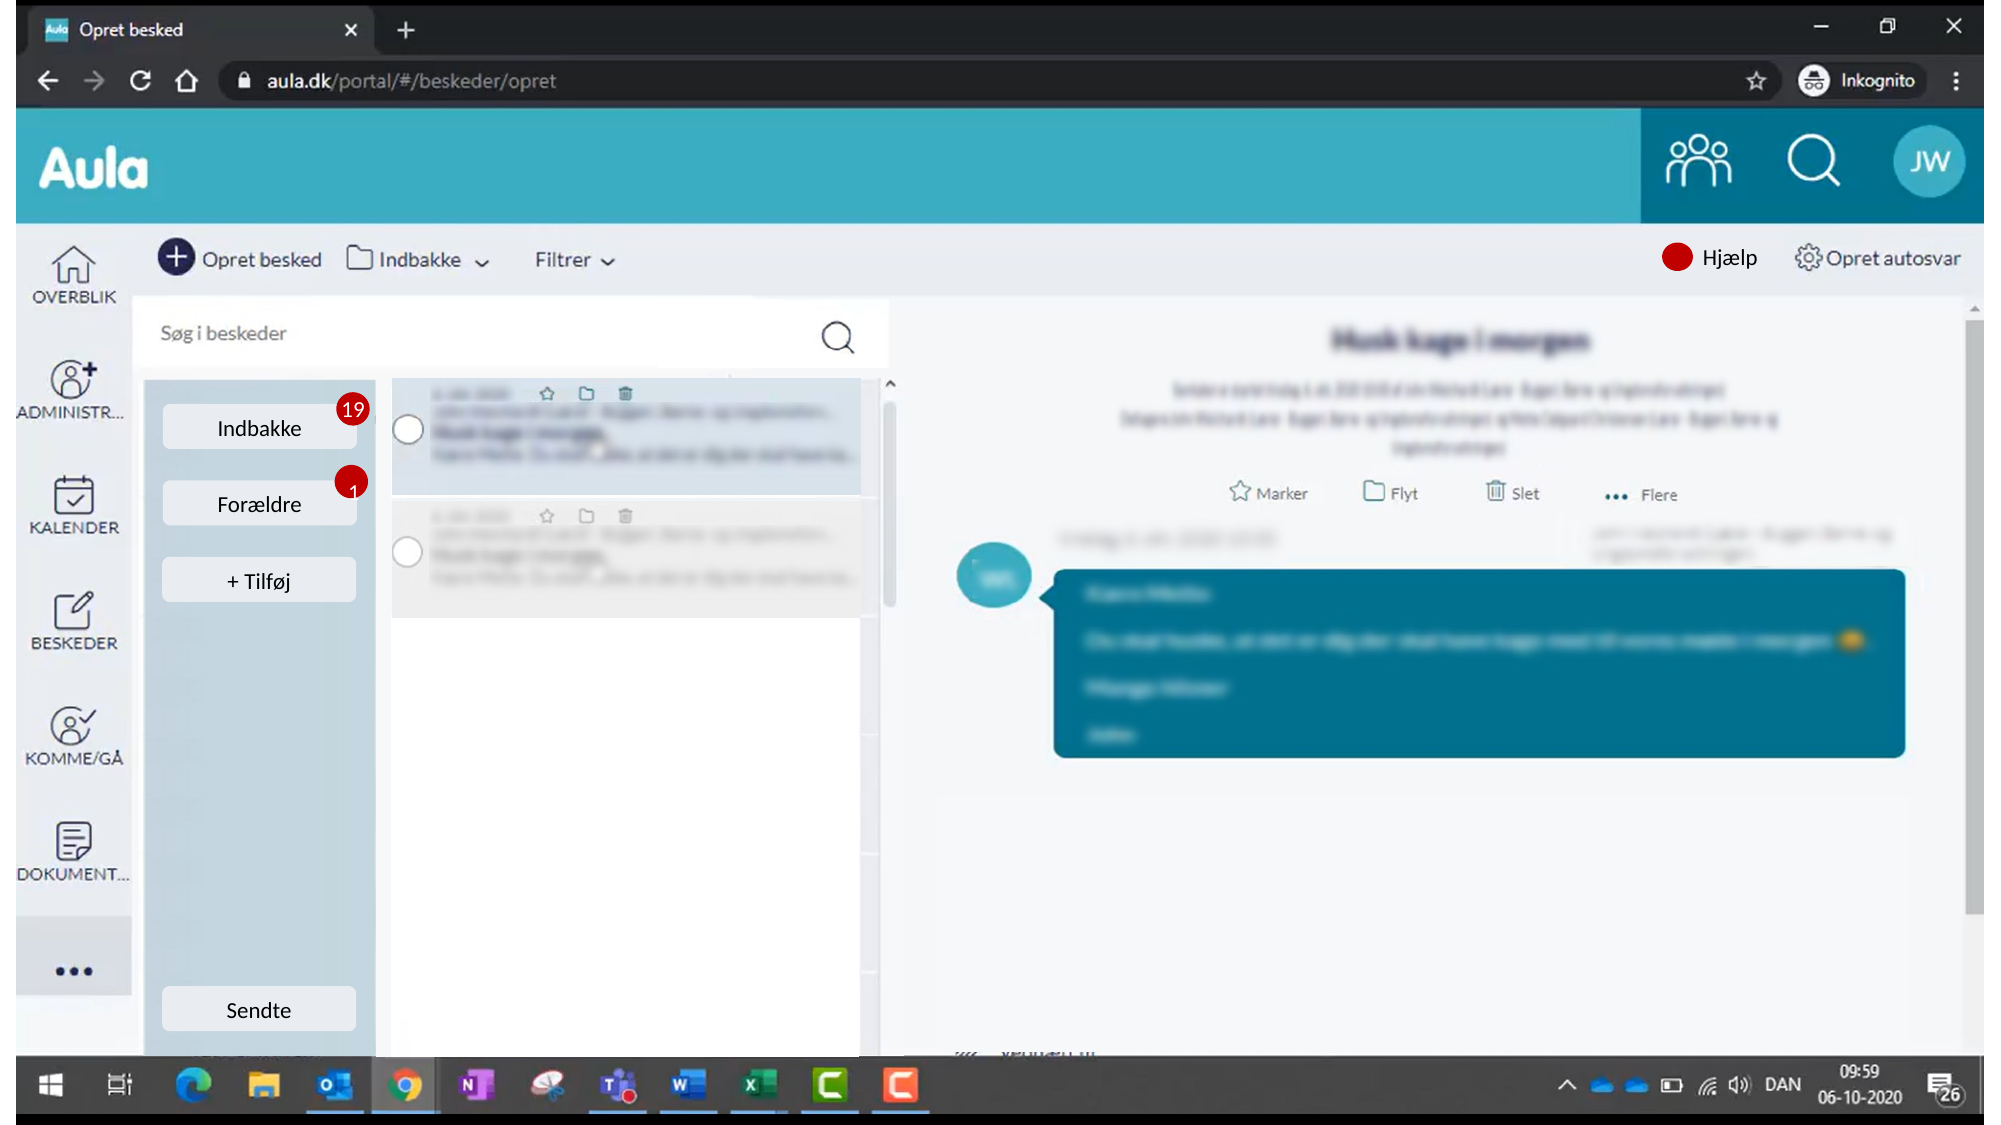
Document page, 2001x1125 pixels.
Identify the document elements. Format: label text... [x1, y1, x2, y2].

picture [1893, 126, 1965, 197]
text_box [1662, 242, 1687, 271]
text_box + Tilføj [162, 556, 357, 602]
picture [1666, 131, 1732, 191]
text_box 1 [334, 464, 368, 499]
text_box Indbakke [162, 403, 357, 449]
text_box 19 [326, 387, 392, 431]
text_box Sendte [162, 986, 357, 1032]
text_box Forældre [162, 480, 357, 526]
picture [1785, 128, 1840, 186]
picture [16, 0, 1984, 1125]
text_box Hjælp [1687, 235, 1774, 279]
text_box [391, 498, 860, 614]
